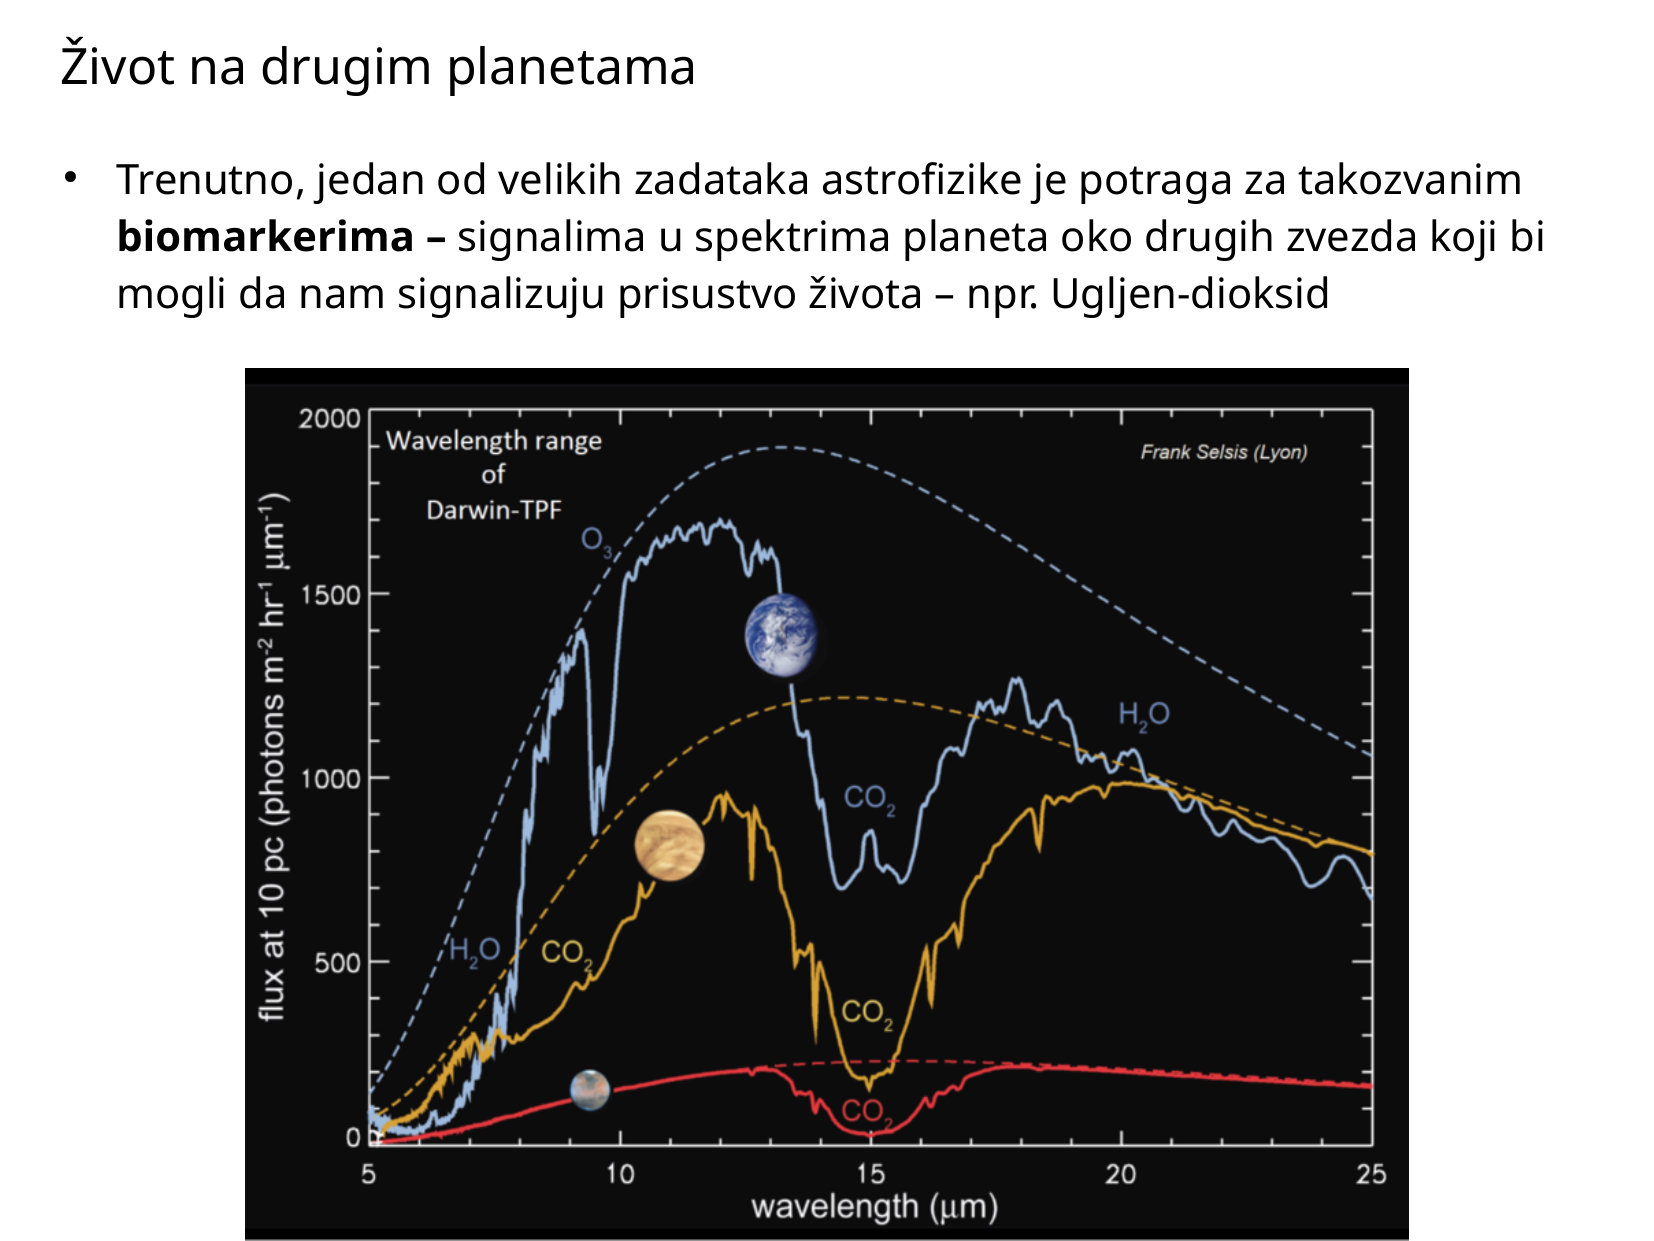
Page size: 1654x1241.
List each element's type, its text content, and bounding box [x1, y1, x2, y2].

list Trenutno, jedan od velikih zadataka astrofizike je potraga za takozvanim biomarkerima – signalima u spektrima planeta oko drugih zvezda koji bi mogli da nam signalizuju prisustvo života – npr. Ugljen-dioksid [45, 150, 1635, 1173]
title Život na drugim planetama [59, 17, 1648, 113]
picture [245, 368, 1409, 1241]
